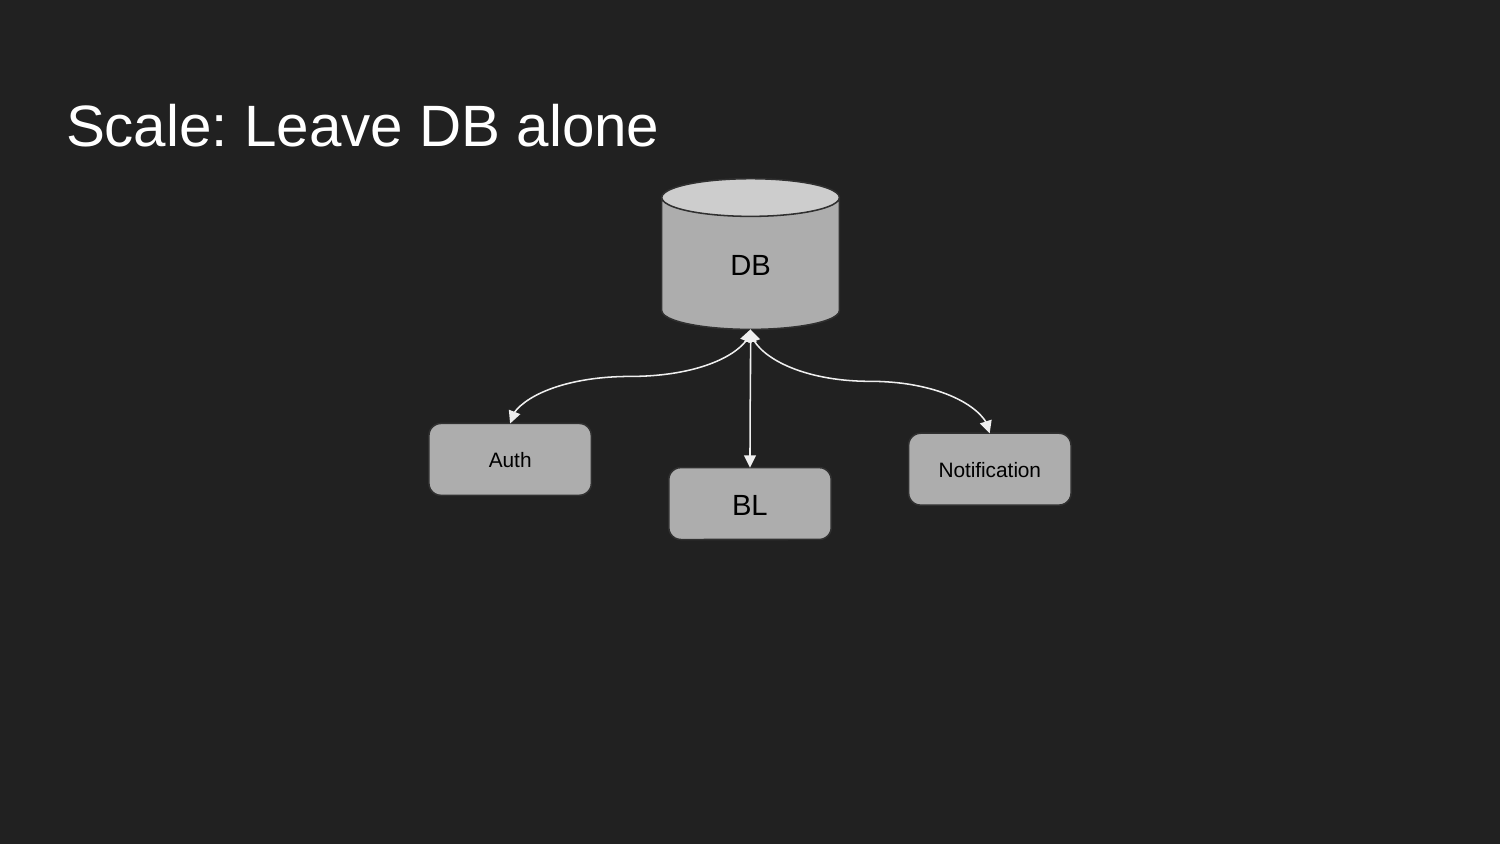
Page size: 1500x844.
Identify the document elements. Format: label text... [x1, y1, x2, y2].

text_box BL [668, 467, 832, 540]
text_box Notification [908, 433, 1072, 506]
title Scale: Leave DB alone [51, 72, 1449, 167]
text_box Auth [428, 423, 592, 496]
text_box DB [661, 199, 840, 330]
